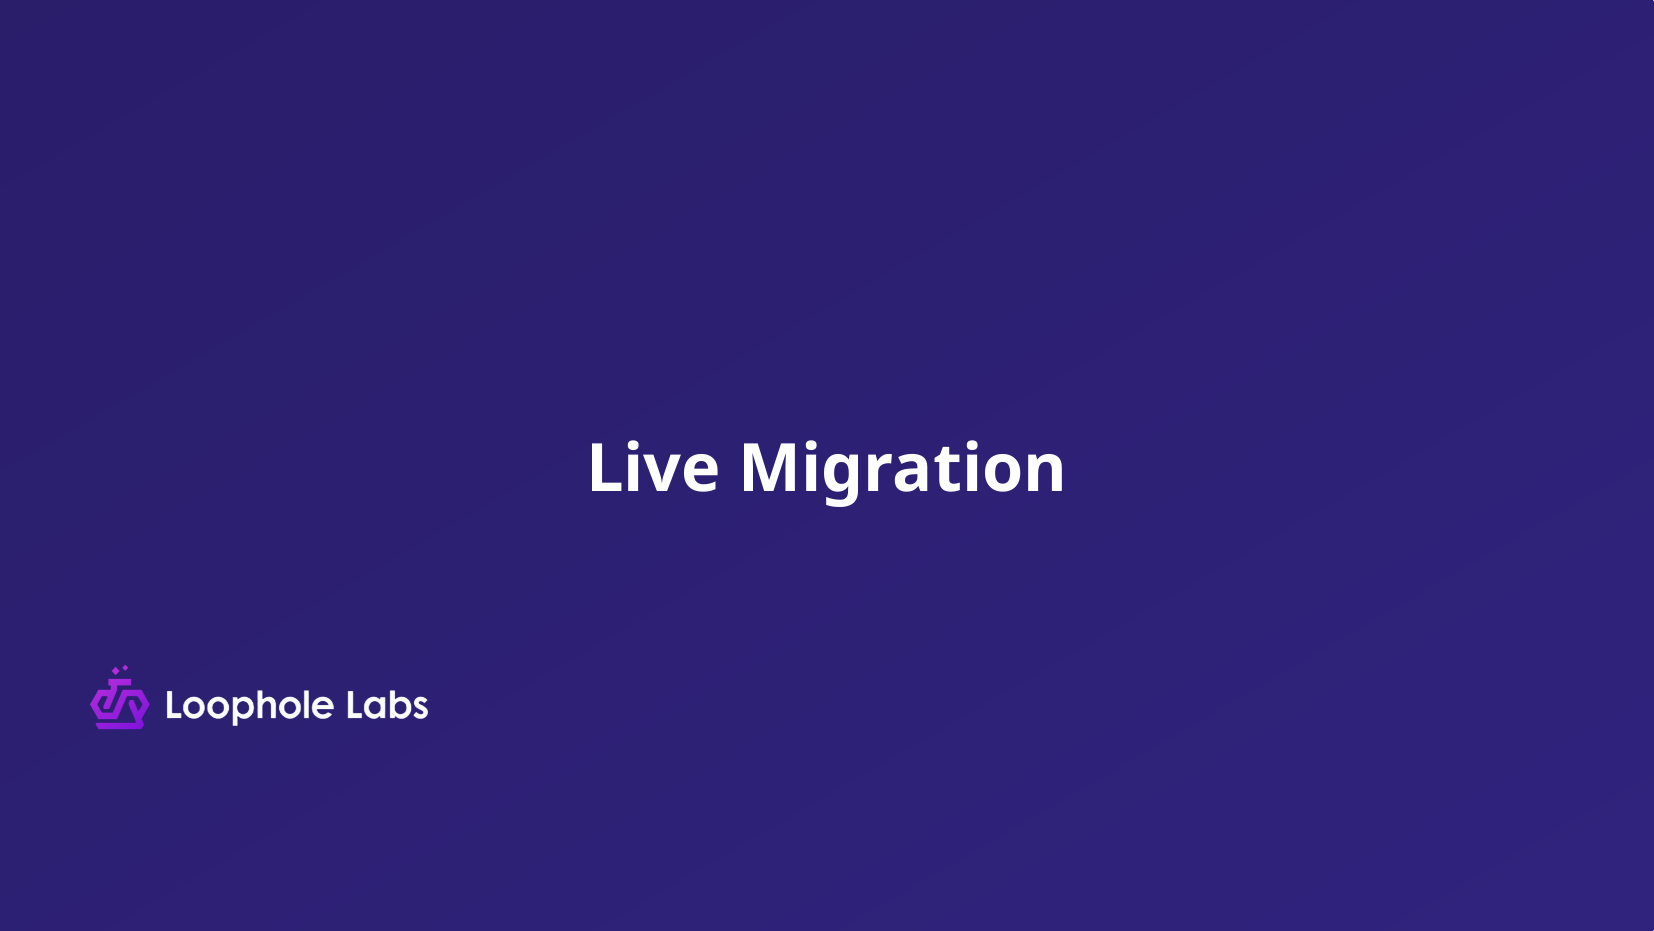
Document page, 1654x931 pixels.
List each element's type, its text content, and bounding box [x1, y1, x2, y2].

title Live Migration [300, 263, 1353, 667]
picture [70, 643, 439, 755]
